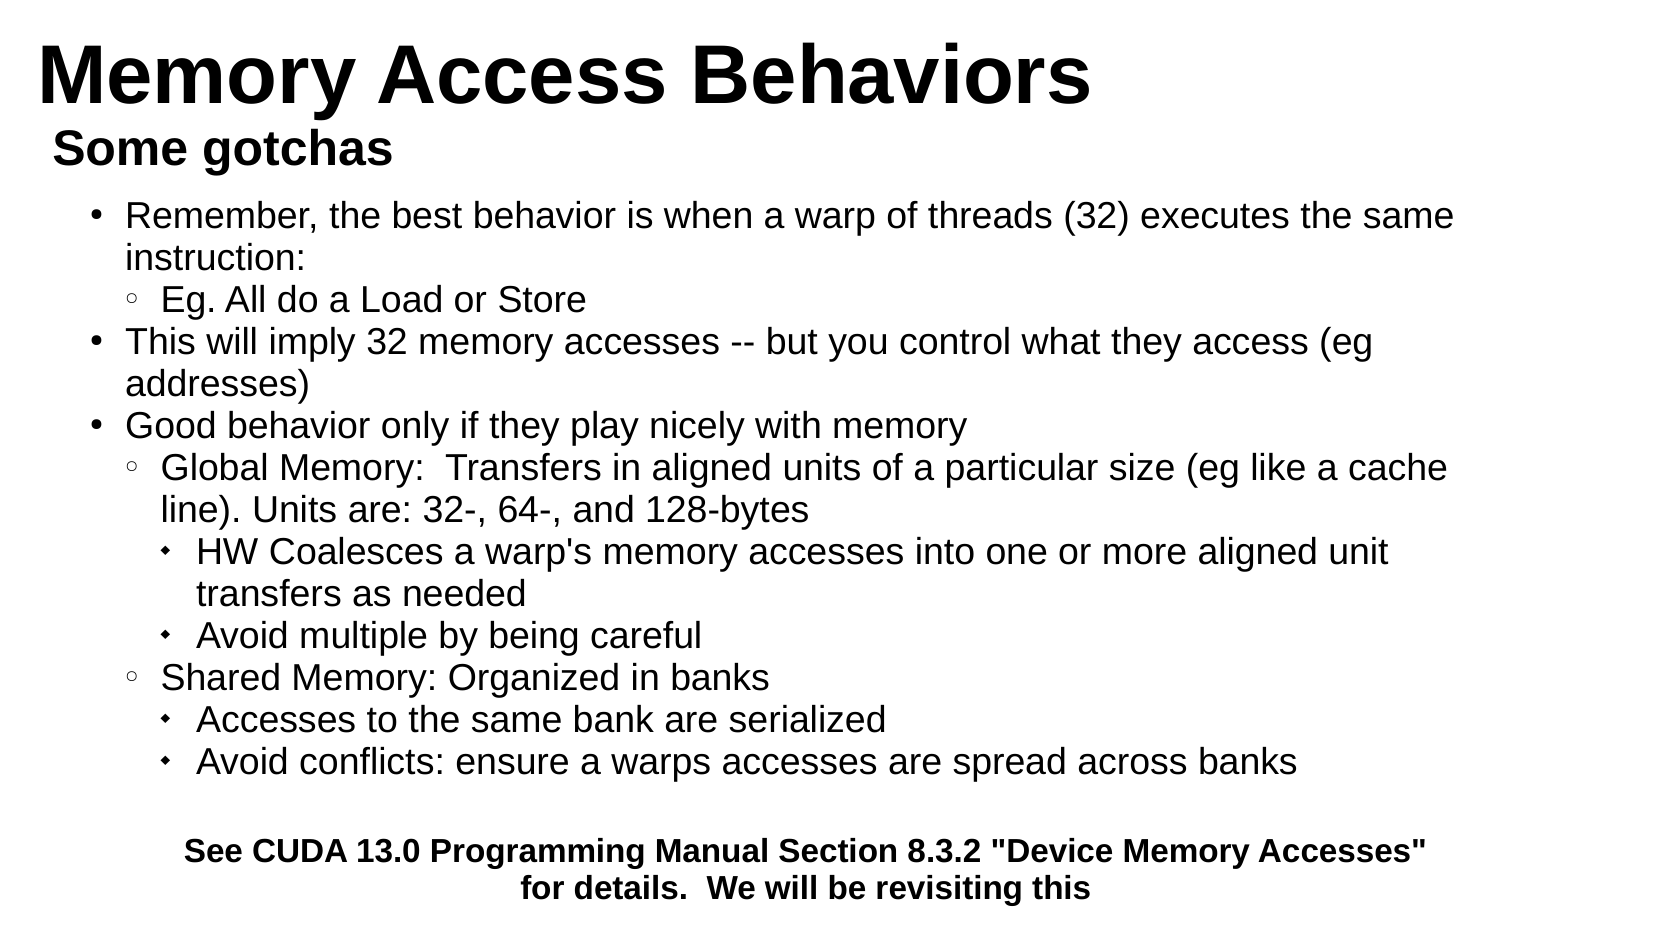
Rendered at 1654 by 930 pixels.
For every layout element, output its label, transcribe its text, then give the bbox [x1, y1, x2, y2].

title Memory Access Behaviors [37, 0, 1276, 151]
text_box Some gotchas [37, 112, 451, 188]
text_box Remember, the best behavior is when a warp of threads (32) executes the same instruction: Eg. All do a Load or Store This will imply 32 memory accesses -- but you control what they access (eg addresses) Good behavior only if they play nicely with memory Global Memory: Transfers in aligned units of a particular size (eg like a cache line). Units are: 32-, 64-, and 128-bytes HW Coalesces a warp's memory accesses into one or more aligned unit transfers as needed Avoid multiple by being careful Shared Memory: Organized in banks Accesses to the same bank are serialized Avoid conflicts: ensure a warps accesses are spread across banks [75, 187, 1538, 791]
text_box See CUDA 13.0 Programming Manual Section 8.3.2 "Device Memory Accesses" for details. We will be revisiting this [150, 825, 1463, 930]
